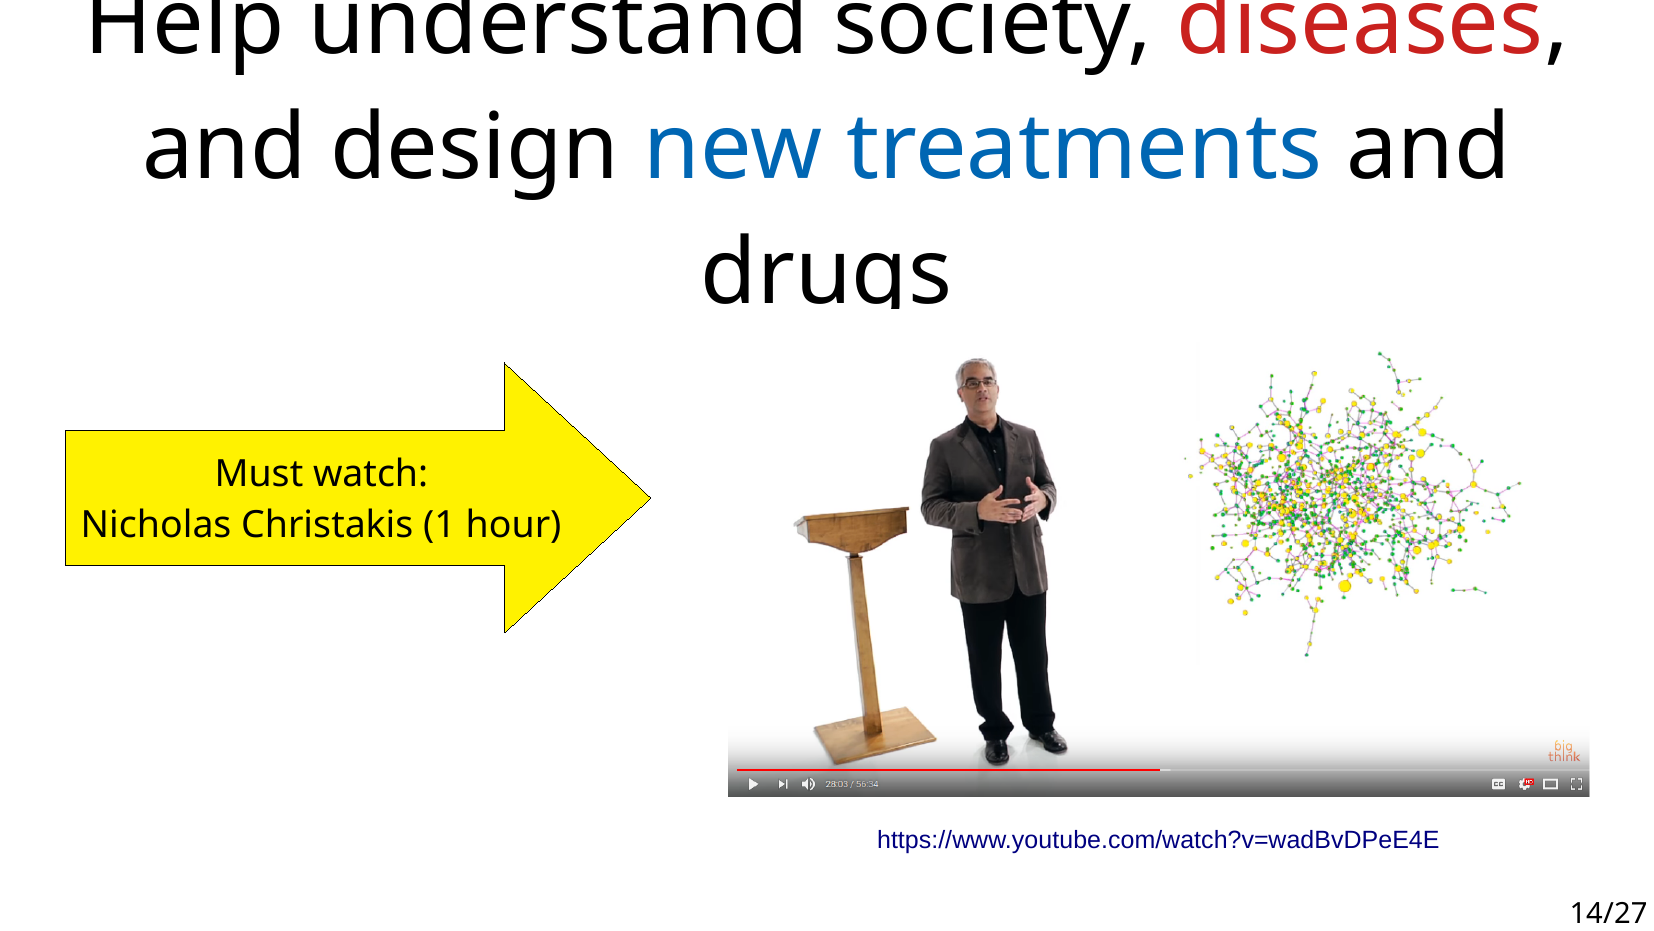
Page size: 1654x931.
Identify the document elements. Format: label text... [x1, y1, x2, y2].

text_box Must watch: Nicholas Christakis (1 hour) [65, 362, 651, 633]
title Help understand society, diseases, and design new treatments and drugs [82, 13, 1571, 272]
picture [725, 309, 1592, 802]
text_box https://www.youtube.com/watch?v=wadBvDPeE4E [862, 818, 1558, 876]
